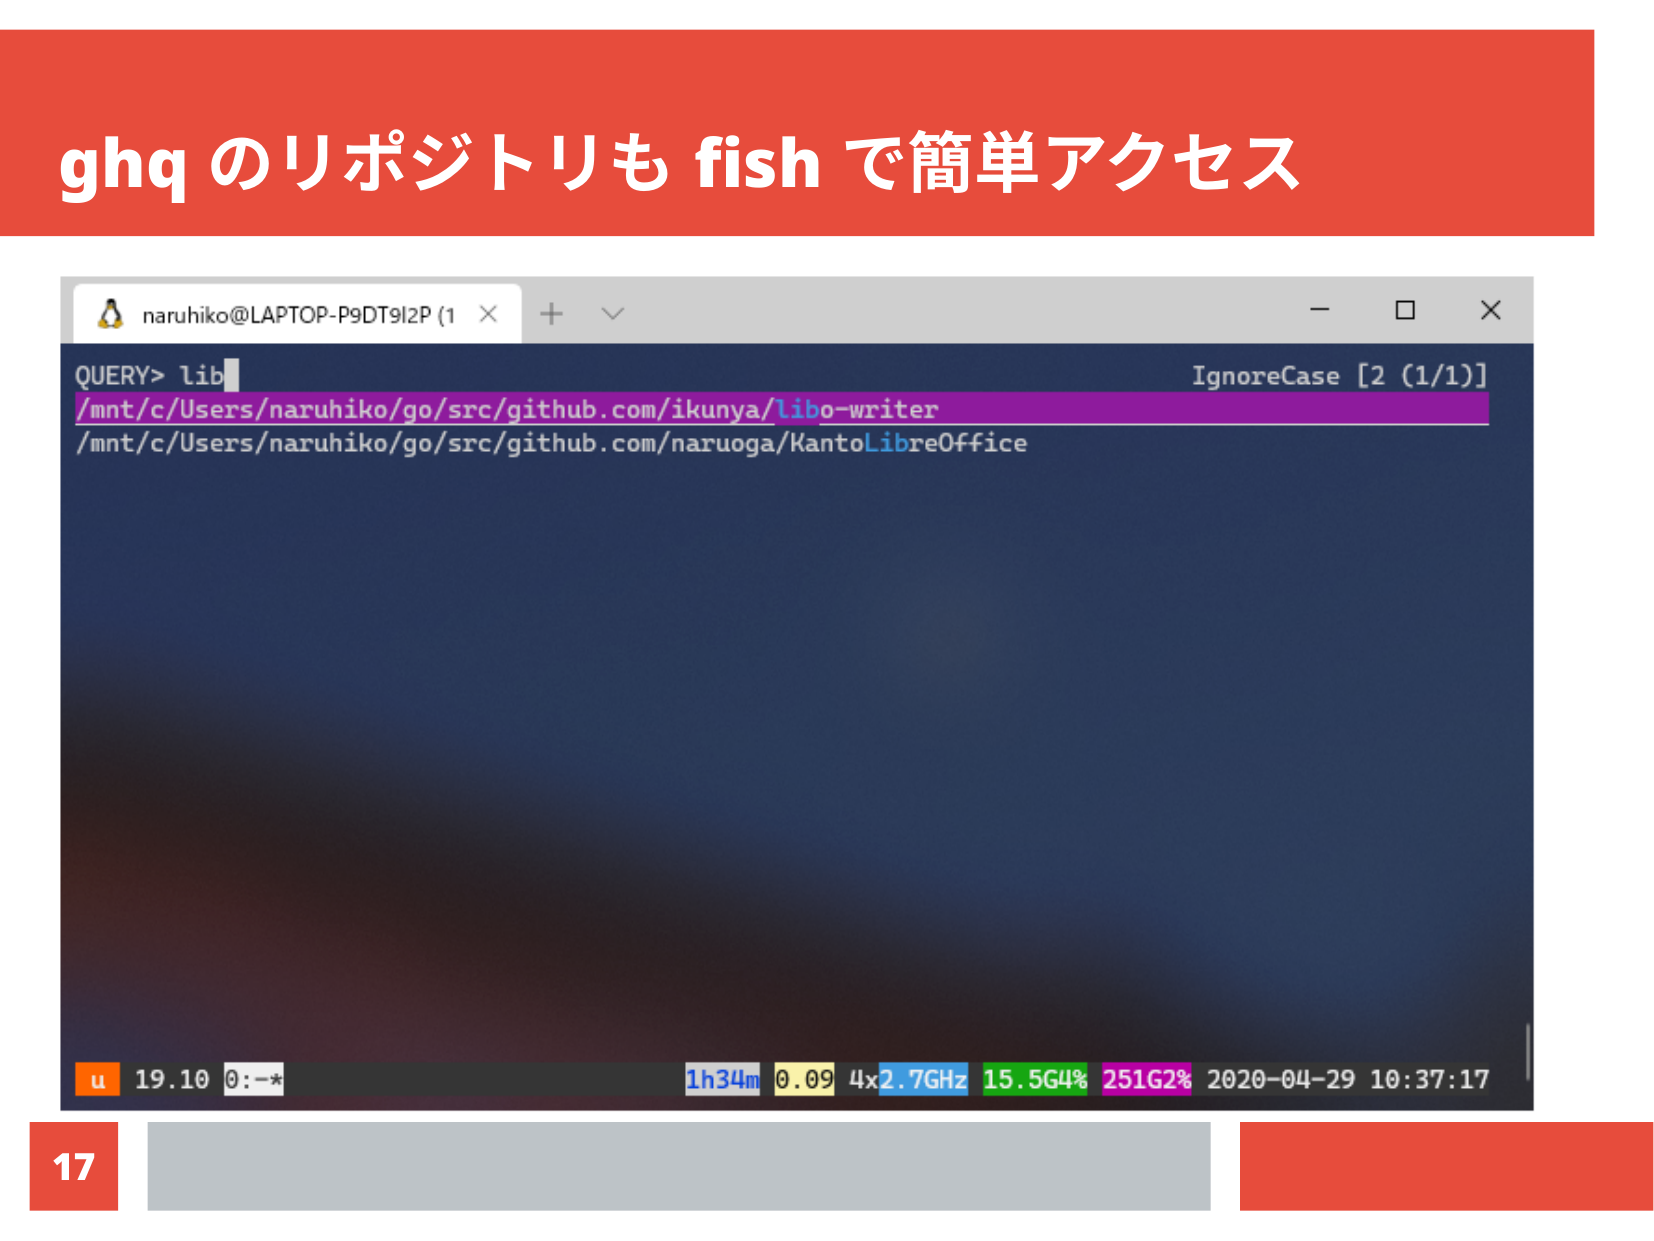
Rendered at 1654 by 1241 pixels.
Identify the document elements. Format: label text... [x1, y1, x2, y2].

picture [59, 275, 1536, 1113]
title ghqのリポジトリもfishで簡単アクセス [59, 59, 1595, 207]
